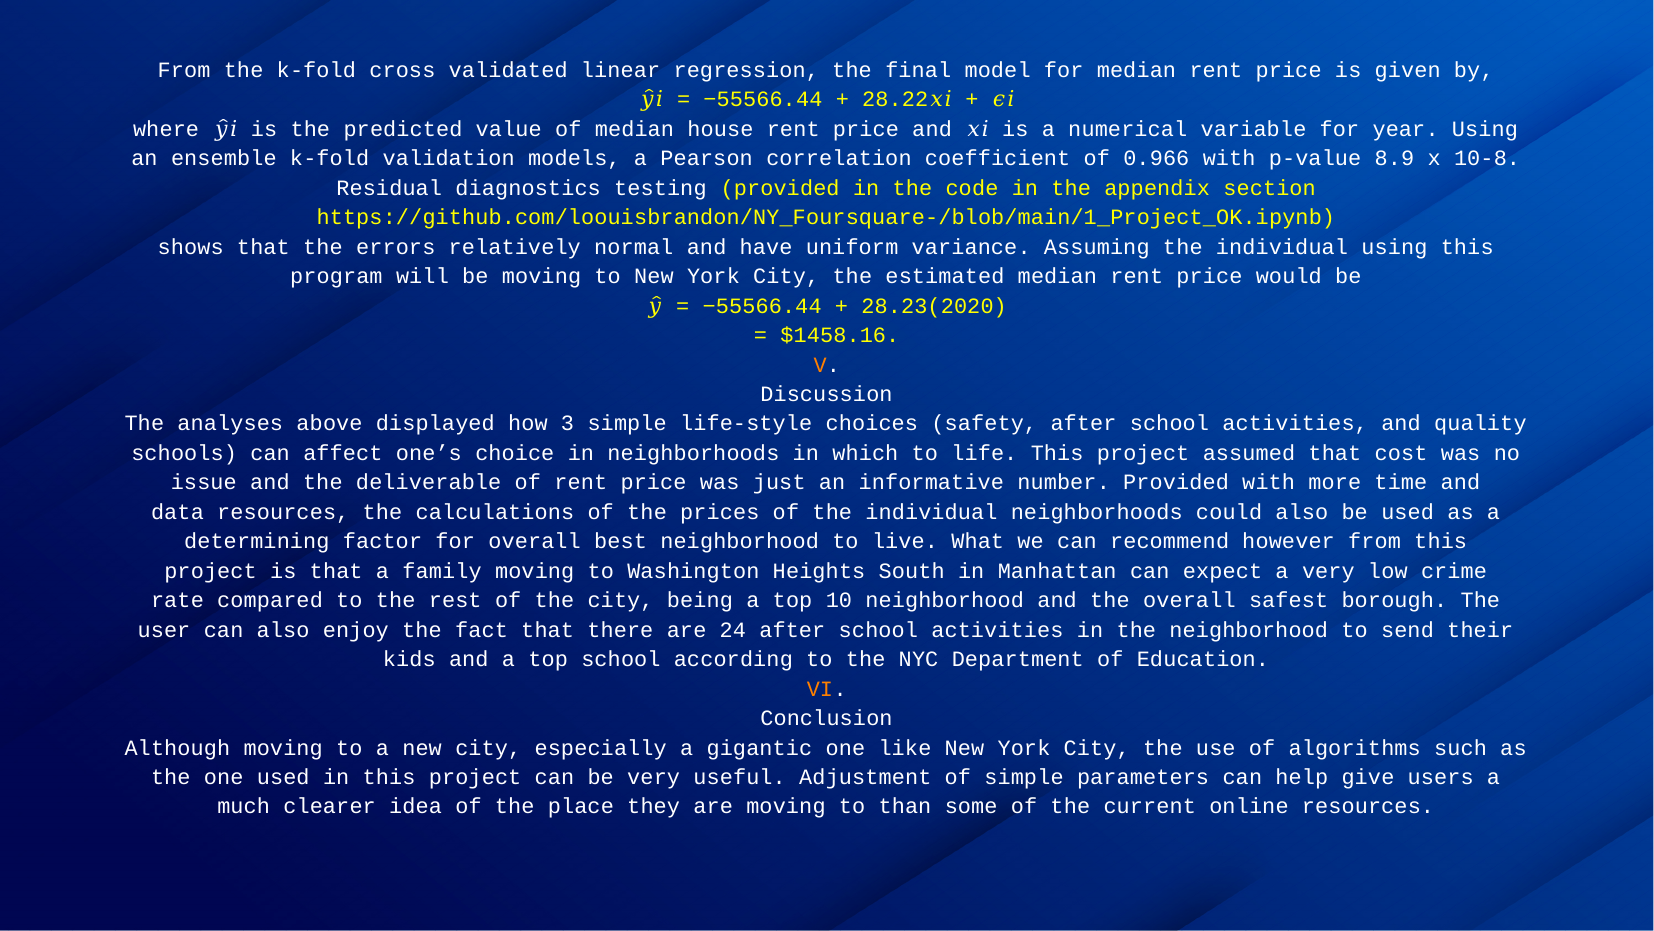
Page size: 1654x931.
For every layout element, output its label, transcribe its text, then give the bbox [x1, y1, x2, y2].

picture [0, 0, 1654, 931]
list From the k-fold cross validated linear regression, the final model for median rent price is given by, 𝑦̂𝑖 = −55566.44 + 28.22𝑥𝑖 + 𝜖𝑖 where 𝑦̂𝑖 is the predicted value of median house rent price and 𝑥𝑖 is a numerical variable for year. Using an ensemble k-fold validation models, a Pearson correlation coefficient of 0.966 with p-value 8.9 x 10-8. Residual diagnostics testing (provided in the code in the appendix section https://github.com/loouisbrandon/NY_Foursquare-/blob/main/1_Project_OK.ipynb) shows that the errors relatively normal and have uniform variance. Assuming the individual using this program will be moving to New York City, the estimated median rent price would be 𝑦̂ = −55566.44 + 28.23(2020) = $1458.16. V. Discussion The analyses above displayed how 3 simple life-style choices (safety, after school activities, and quality schools) can affect one’s choice in neighborhoods in which to life. This project assumed that cost was no issue and the deliverable of rent price was just an informative number. Provided with more time and data resources, the calculations of the prices of the individual neighborhoods could also be used as a determining factor for overall best neighborhood to live. What we can recommend however from this project is that a family moving to Washington Heights South in Manhattan can expect a very low crime rate compared to the rest of the city, being a top 10 neighborhood and the overall safest borough. The user can also enjoy the fact that there are 24 after school activities in the neighborhood to send their kids and a top school according to the NYC Department of Education. VI. Conclusion Although moving to a new city, especially a gigantic one like New York City, the use of algorithms such as the one used in this project can be very useful. Adjustment of simple parameters can help give users a much clearer idea of the place they are moving to than some of the current online resources. [29, 59, 1625, 916]
